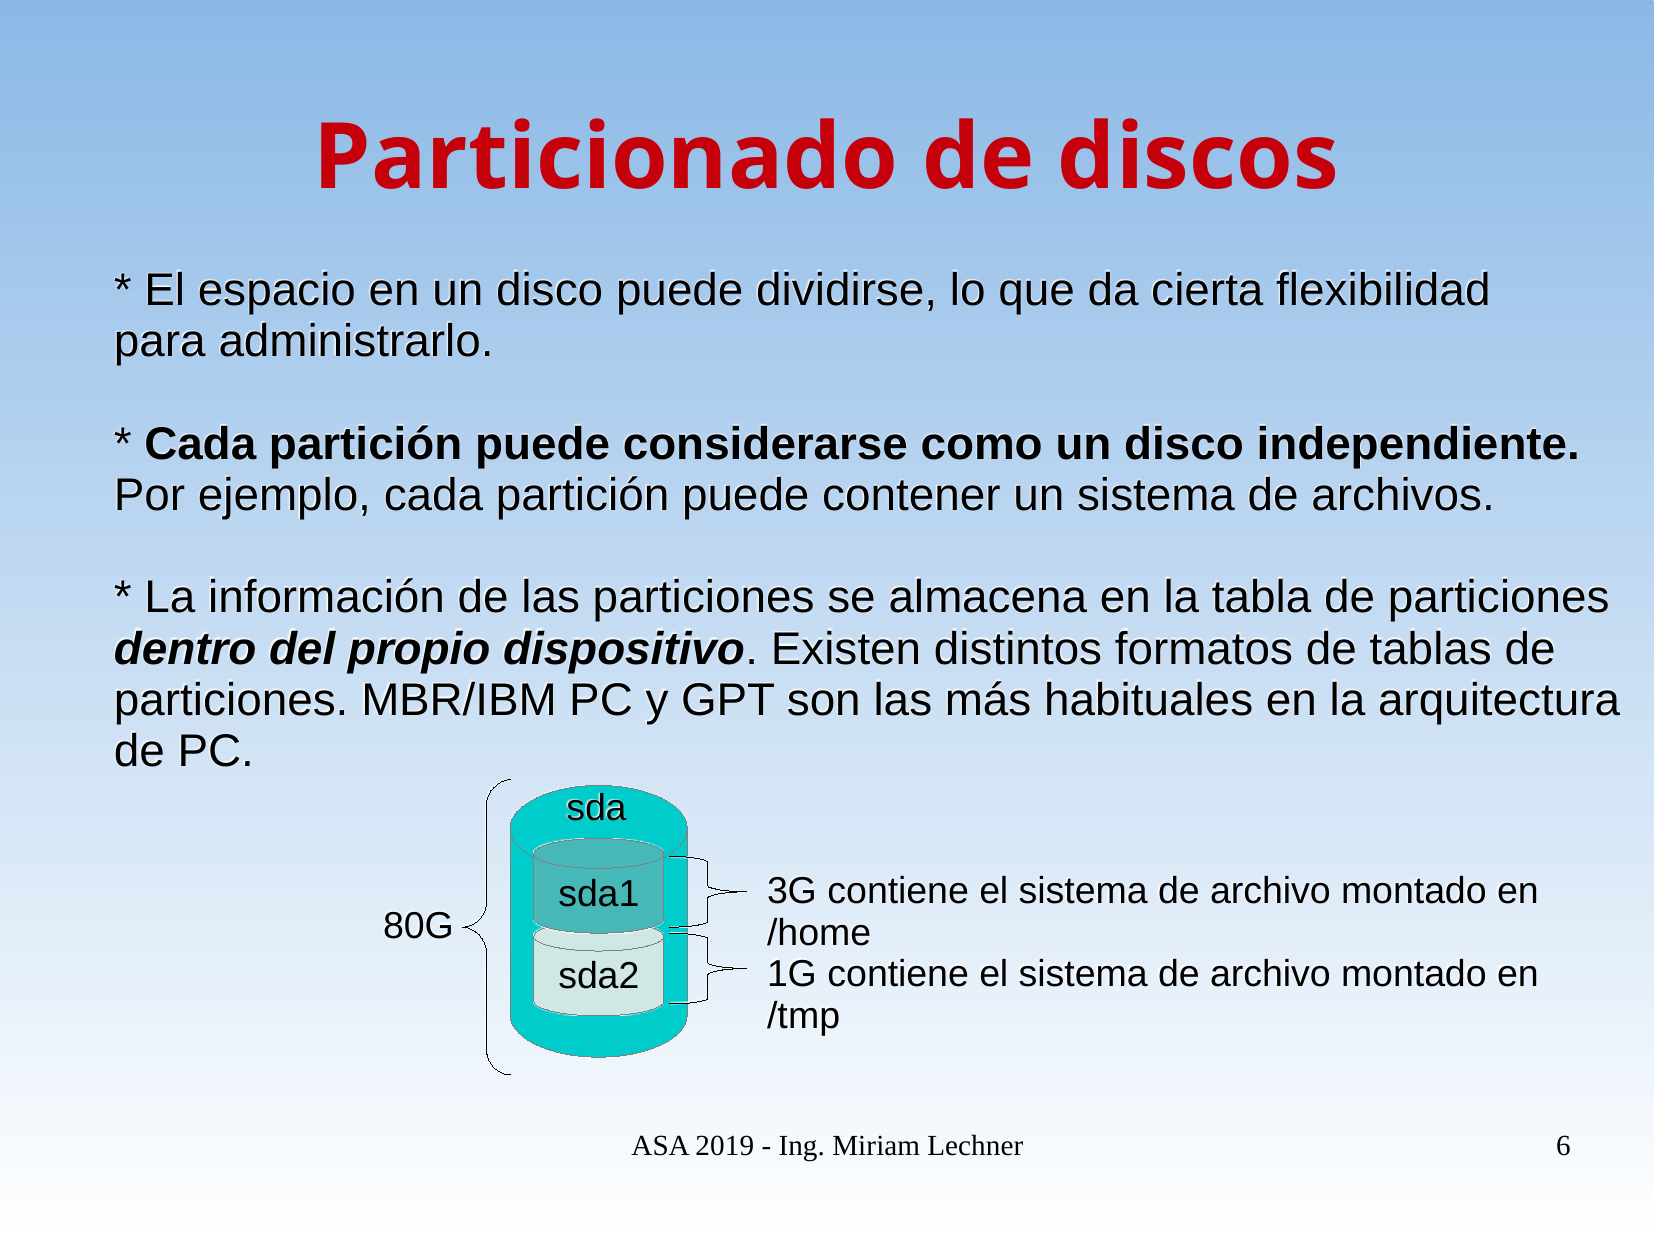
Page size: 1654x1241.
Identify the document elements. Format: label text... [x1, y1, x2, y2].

text_box sda [551, 779, 642, 837]
text_box sda1 [533, 838, 664, 934]
title Particionado de discos [82, 49, 1571, 257]
text_box [510, 790, 688, 1058]
text_box * El espacio en un disco puede dividirse, lo que da cierta flexibilidad para administrarlo. * Cada partición puede considerarse como un disco independiente. Por ejemplo, cada partición puede contener un sistema de archivos. * La información de las particiones se almacena en la tabla de particiones dentro del propio dispositivo. Existen distintos formatos de tablas de particiones. MBR/IBM PC y GPT son las más habituales en la arquitectura de PC. [99, 256, 1649, 784]
text_box sda2 [533, 927, 664, 1016]
text_box 3G contiene el sistema de archivo montado en /home [752, 862, 1565, 962]
text_box 80G [368, 897, 480, 955]
text_box 1G contiene el sistema de archivo montado en /tmp [752, 944, 1554, 1044]
